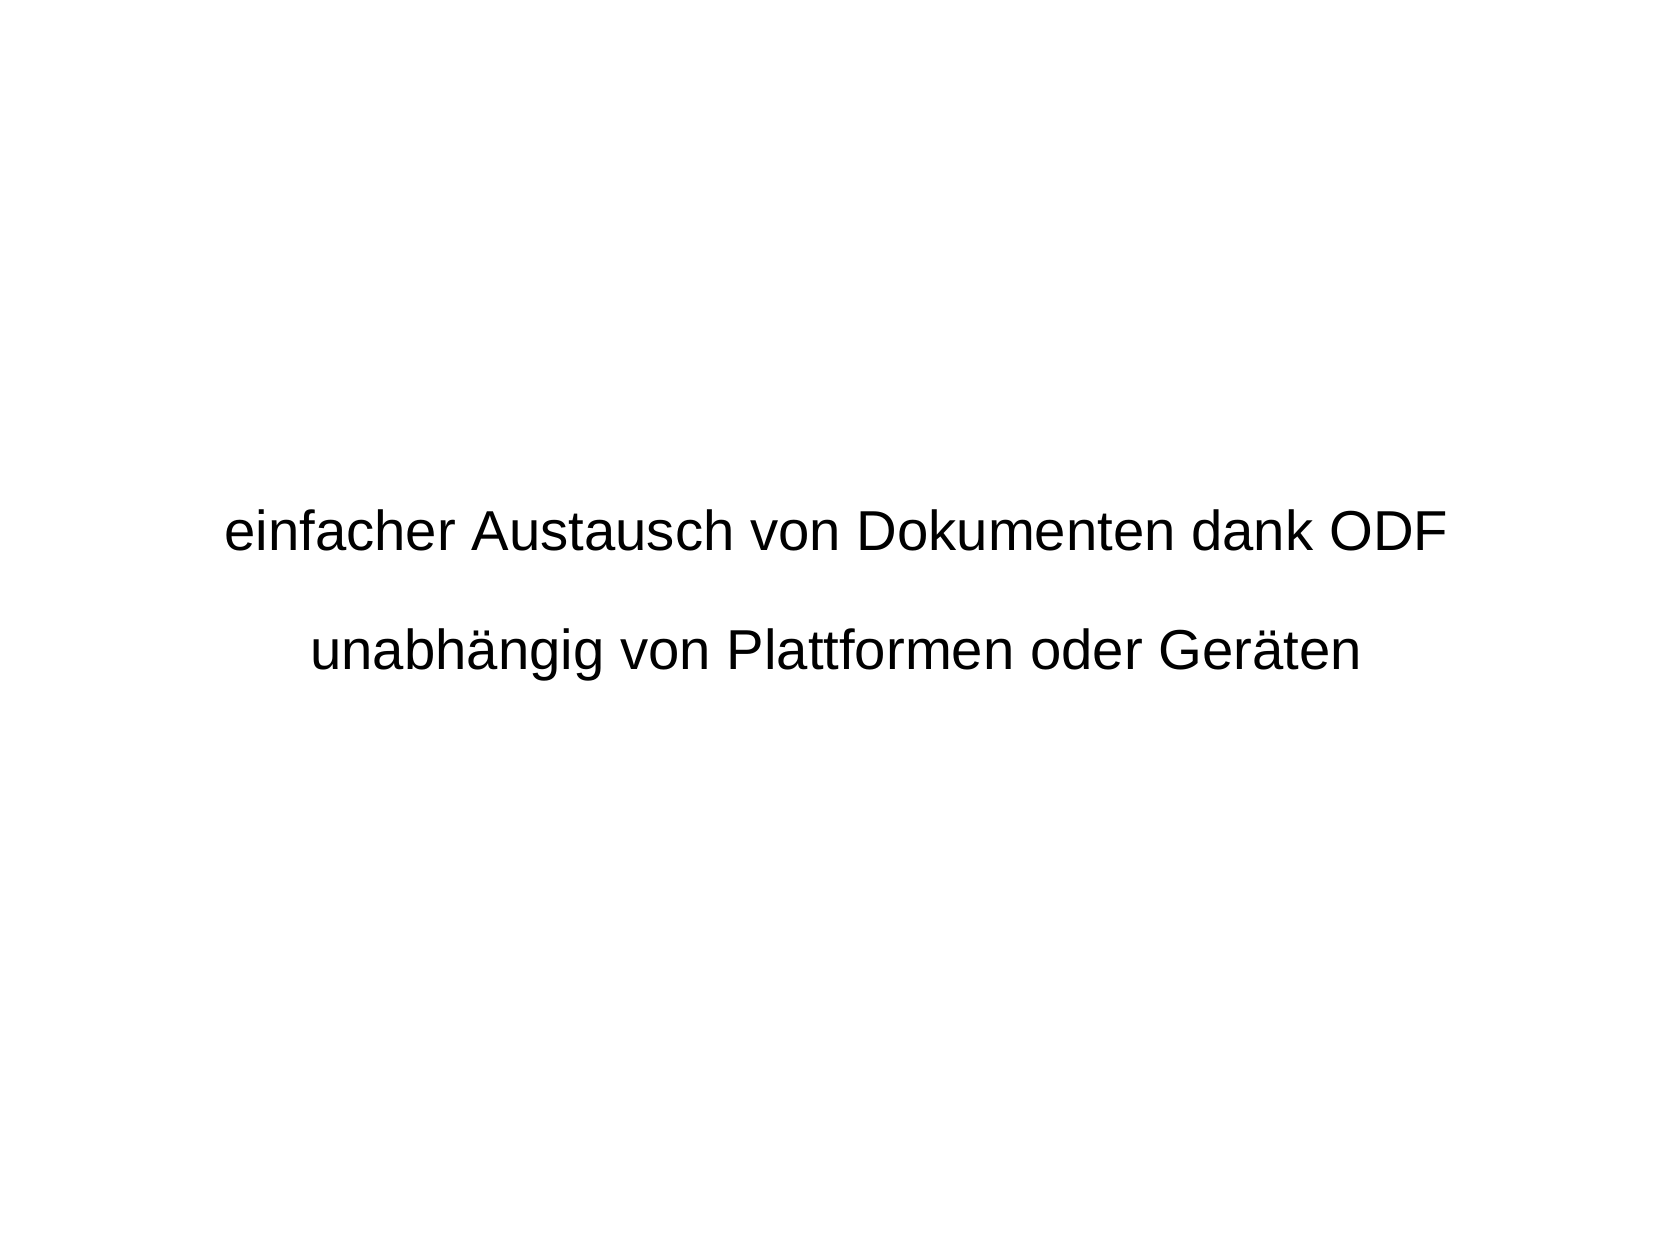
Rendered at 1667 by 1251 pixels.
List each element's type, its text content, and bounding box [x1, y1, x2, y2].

subtitle einfacher Austausch von Dokumenten dank ODF unabhängig von Plattformen oder Geräten [0, 502, 1667, 864]
